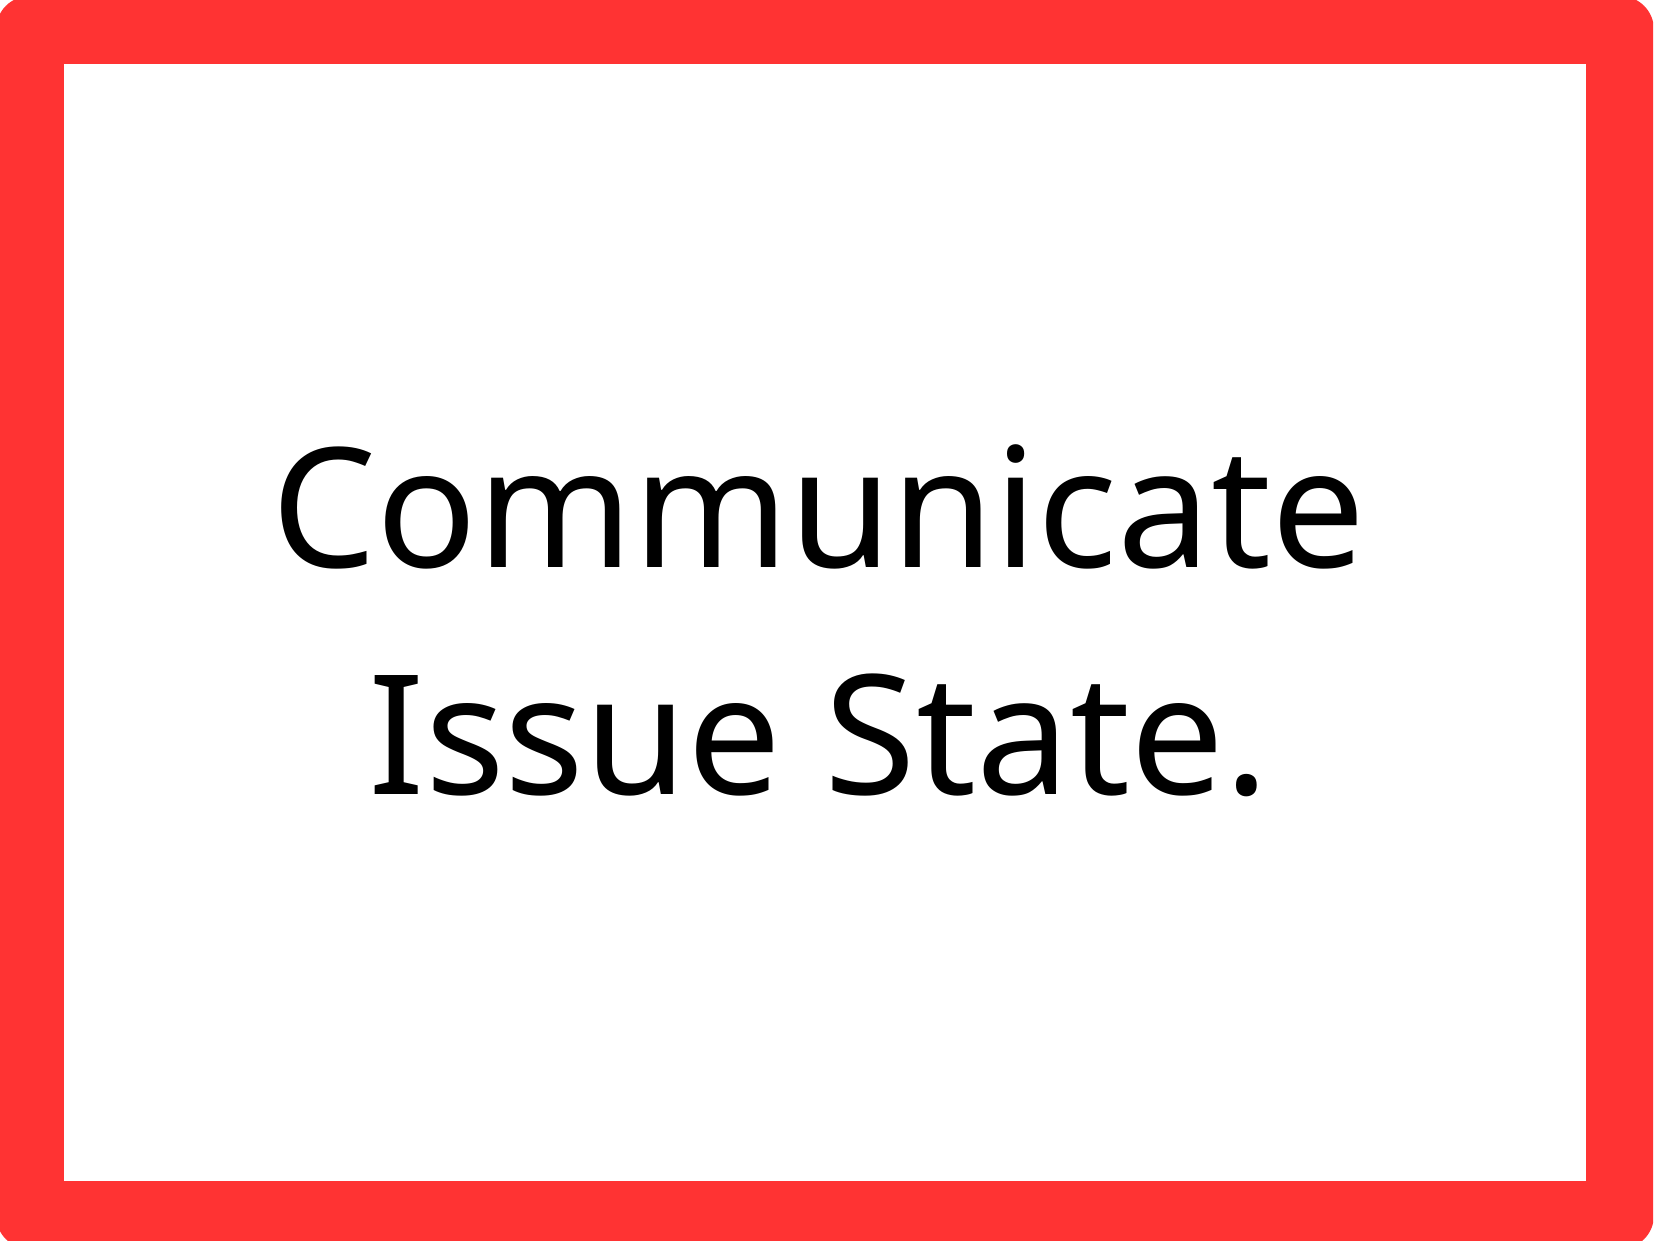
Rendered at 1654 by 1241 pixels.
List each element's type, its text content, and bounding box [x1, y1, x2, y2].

text_box Communicate Issue State. [75, 300, 1563, 934]
